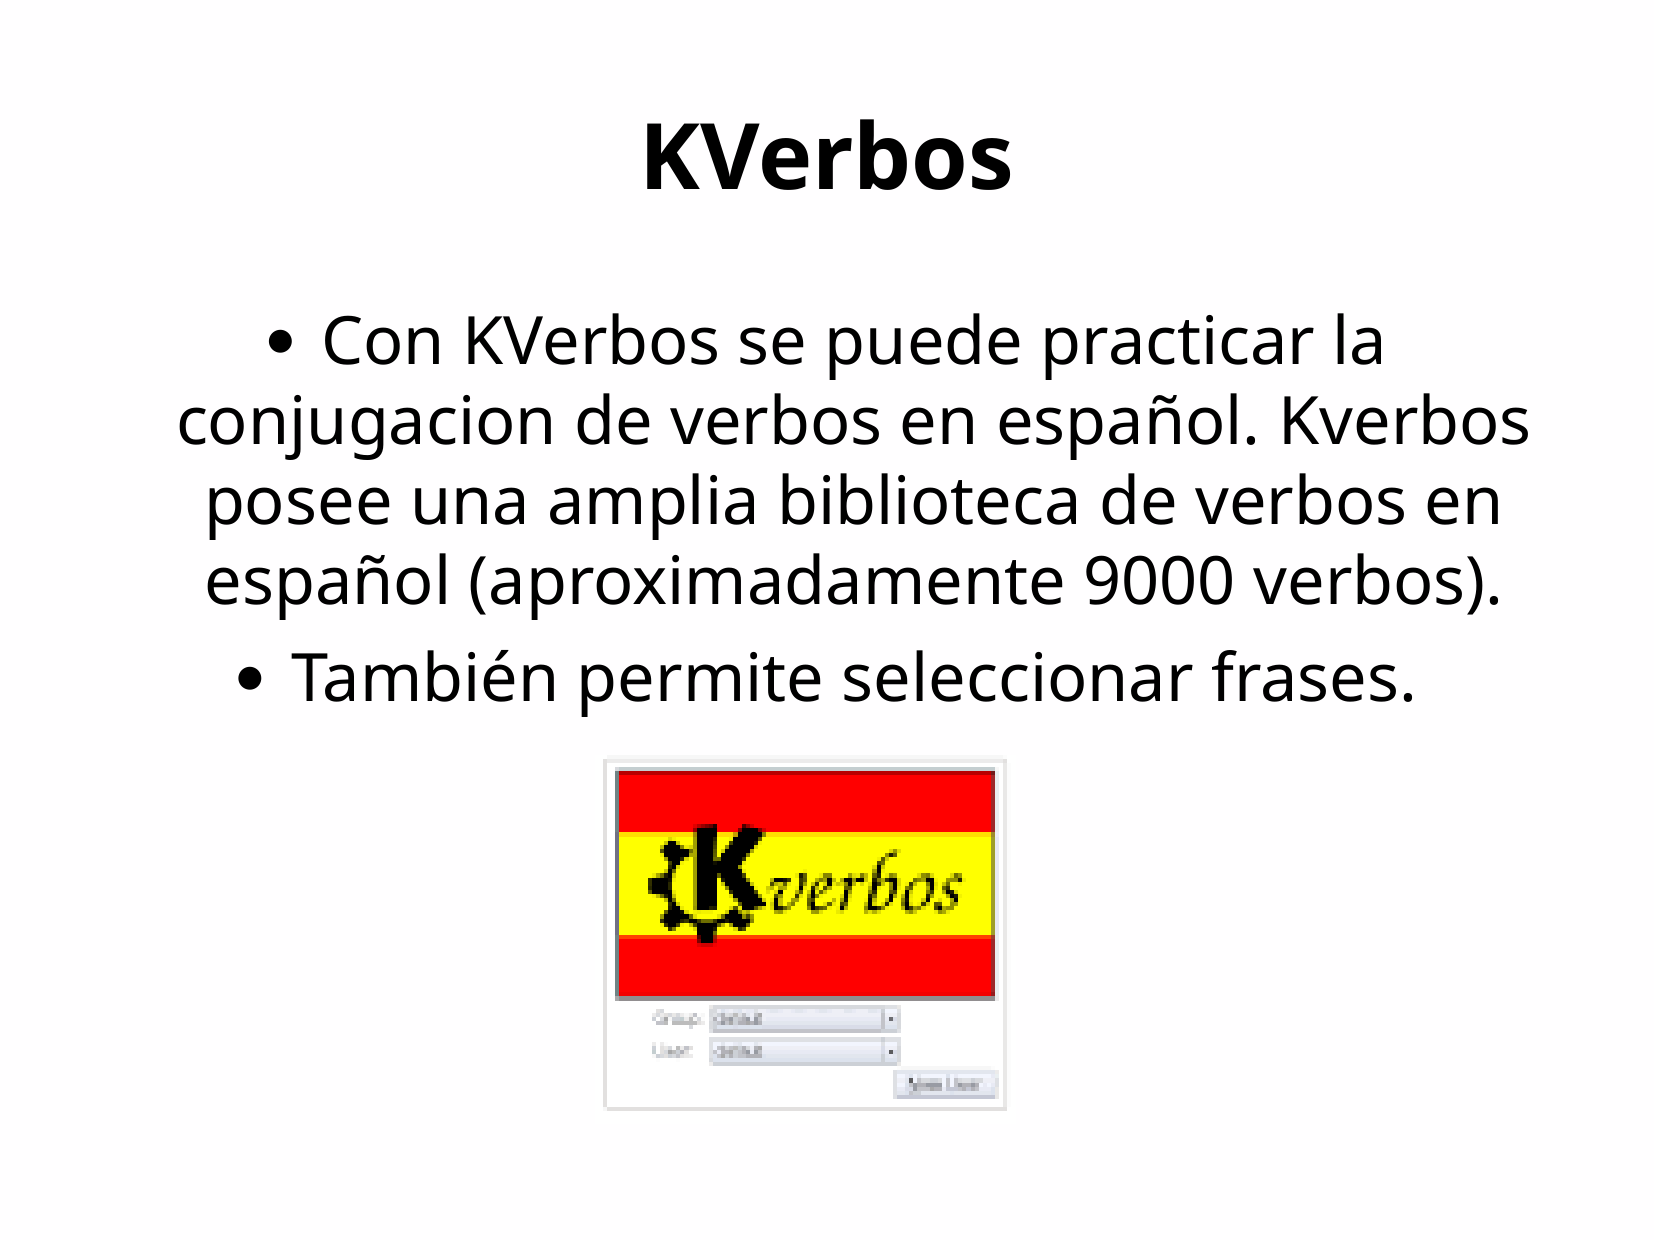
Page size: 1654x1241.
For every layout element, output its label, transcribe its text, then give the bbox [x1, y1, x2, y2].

picture [595, 755, 1016, 1124]
title KVerbos [82, 49, 1571, 257]
list Con KVerbos se puede practicar la conjugacion de verbos en español. Kverbos posee una amplia biblioteca de verbos en español (aproximadamente 9000 verbos). También permite seleccionar frases. [82, 290, 1571, 1187]
